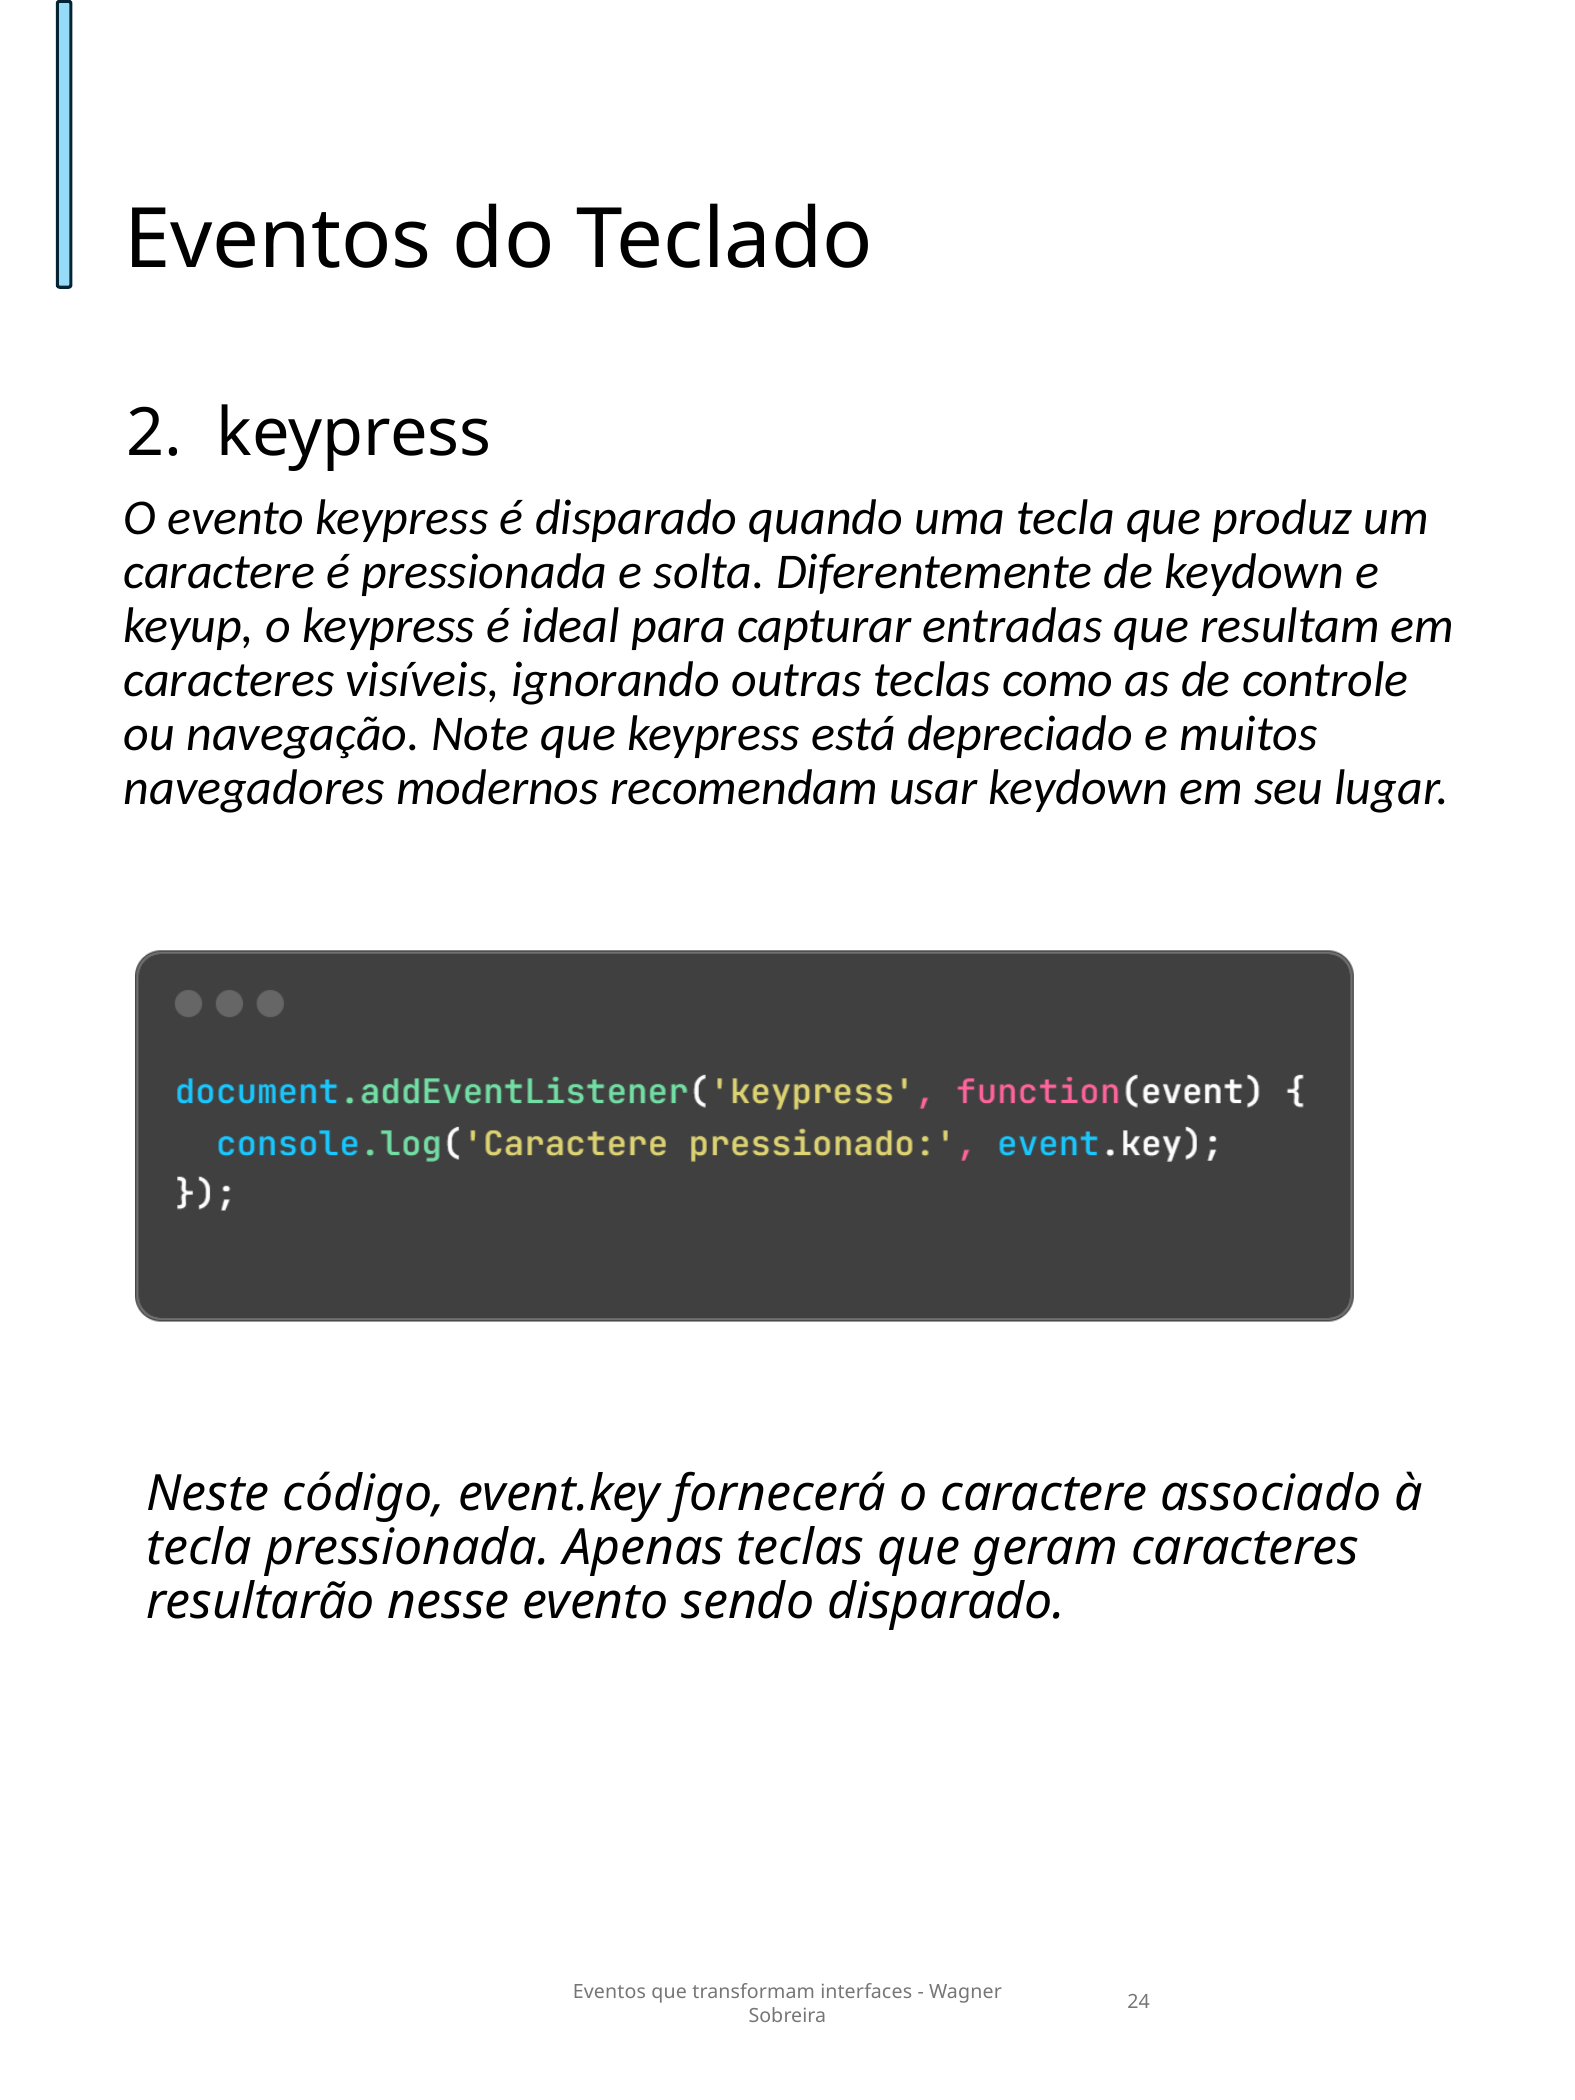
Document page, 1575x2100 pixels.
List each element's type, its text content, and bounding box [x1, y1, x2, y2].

picture [0, 809, 1496, 1463]
text_box [57, 1, 71, 288]
slide_number 24 [1112, 1946, 1467, 2059]
text_box Neste código, event.key fornecerá o caractere associado à tecla pressionada. Apenas teclas que geram caracteres resultarão nesse evento sendo disparado. [131, 1463, 1496, 1884]
text_box 2. keypress [111, 390, 1476, 485]
footer Eventos que transformam interfaces - Wagner Sobreira [521, 1946, 1054, 2059]
text_box O evento keypress é disparado quando uma tecla que produz um caractere é pressionada e solta. Diferentemente de keydown e keyup, o keypress é ideal para capturar entradas que resultam em caracteres visíveis, ignorando outras teclas como as de controle ou navegação. Note que keypress está depreciado e muitos navegadores modernos recomendam usar keydown em seu lugar. [108, 483, 1474, 809]
text_box Eventos do Teclado [109, 188, 1474, 343]
